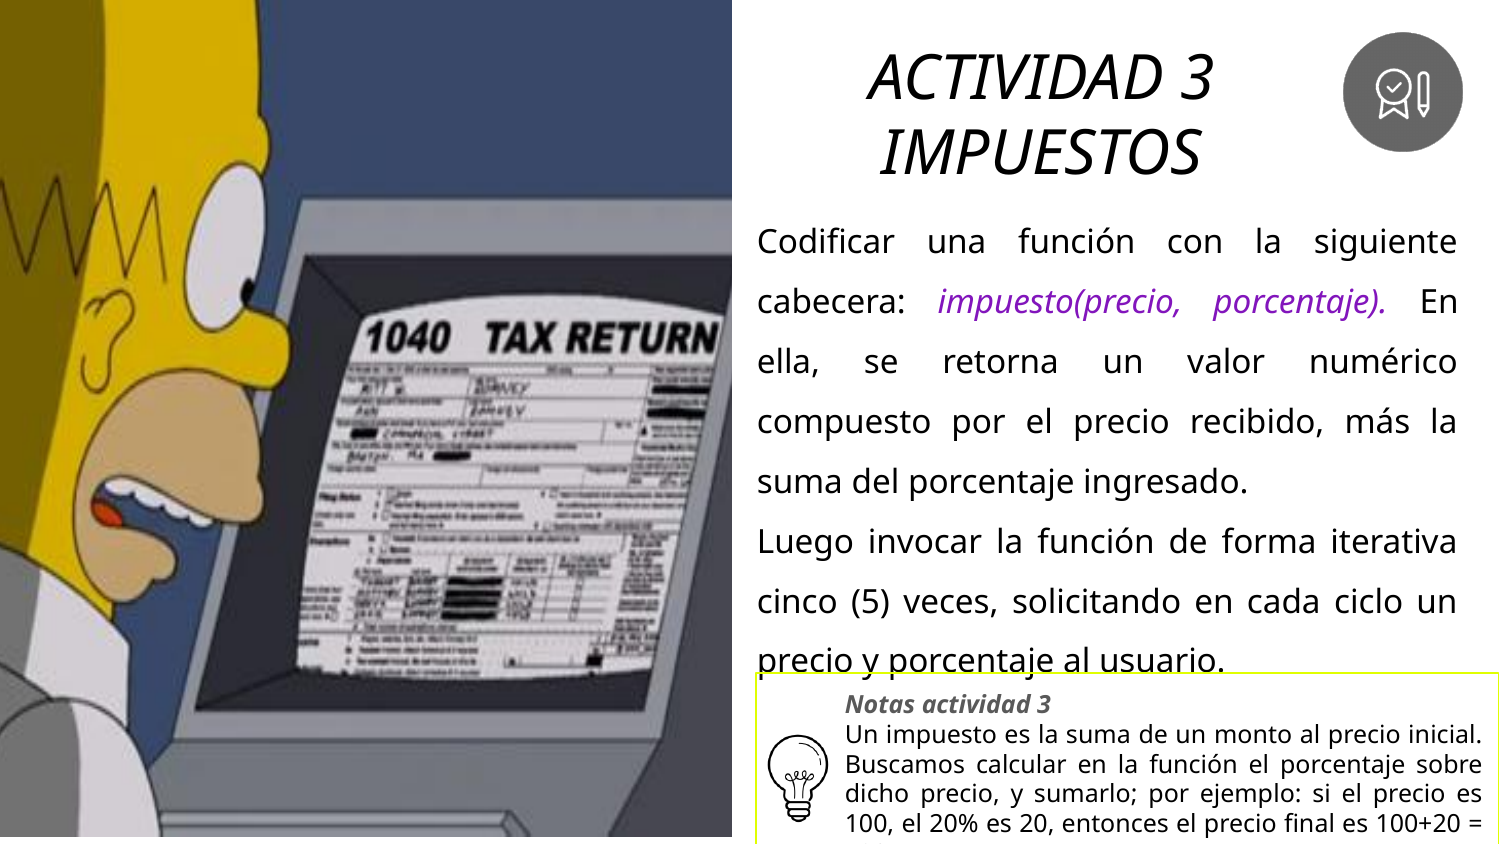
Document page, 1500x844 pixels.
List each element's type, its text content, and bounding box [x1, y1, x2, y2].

picture [0, 0, 732, 837]
text_box Codificar una función con la siguiente cabecera: impuesto(precio, porcentaje). En ella, se retorna un valor numérico compuesto por el precio recibido, más la suma del porcentaje ingresado. Luego invocar la función de forma iterativa cinco (5) veces, solicitando en cada ciclo un precio y porcentaje al usuario. [741, 185, 1474, 606]
picture [763, 730, 831, 823]
picture [1343, 32, 1463, 152]
text_box Notas actividad 3 Un impuesto es la suma de un monto al precio inicial. Buscamos calcular en la función el porcentaje sobre dicho precio, y sumarlo; por ejemplo: si el precio es 100, el 20% es 20, entonces el precio final es 100+20 = 120. [755, 673, 1499, 844]
text_box ACTIVIDAD 3 IMPUESTOS [732, 22, 1353, 185]
